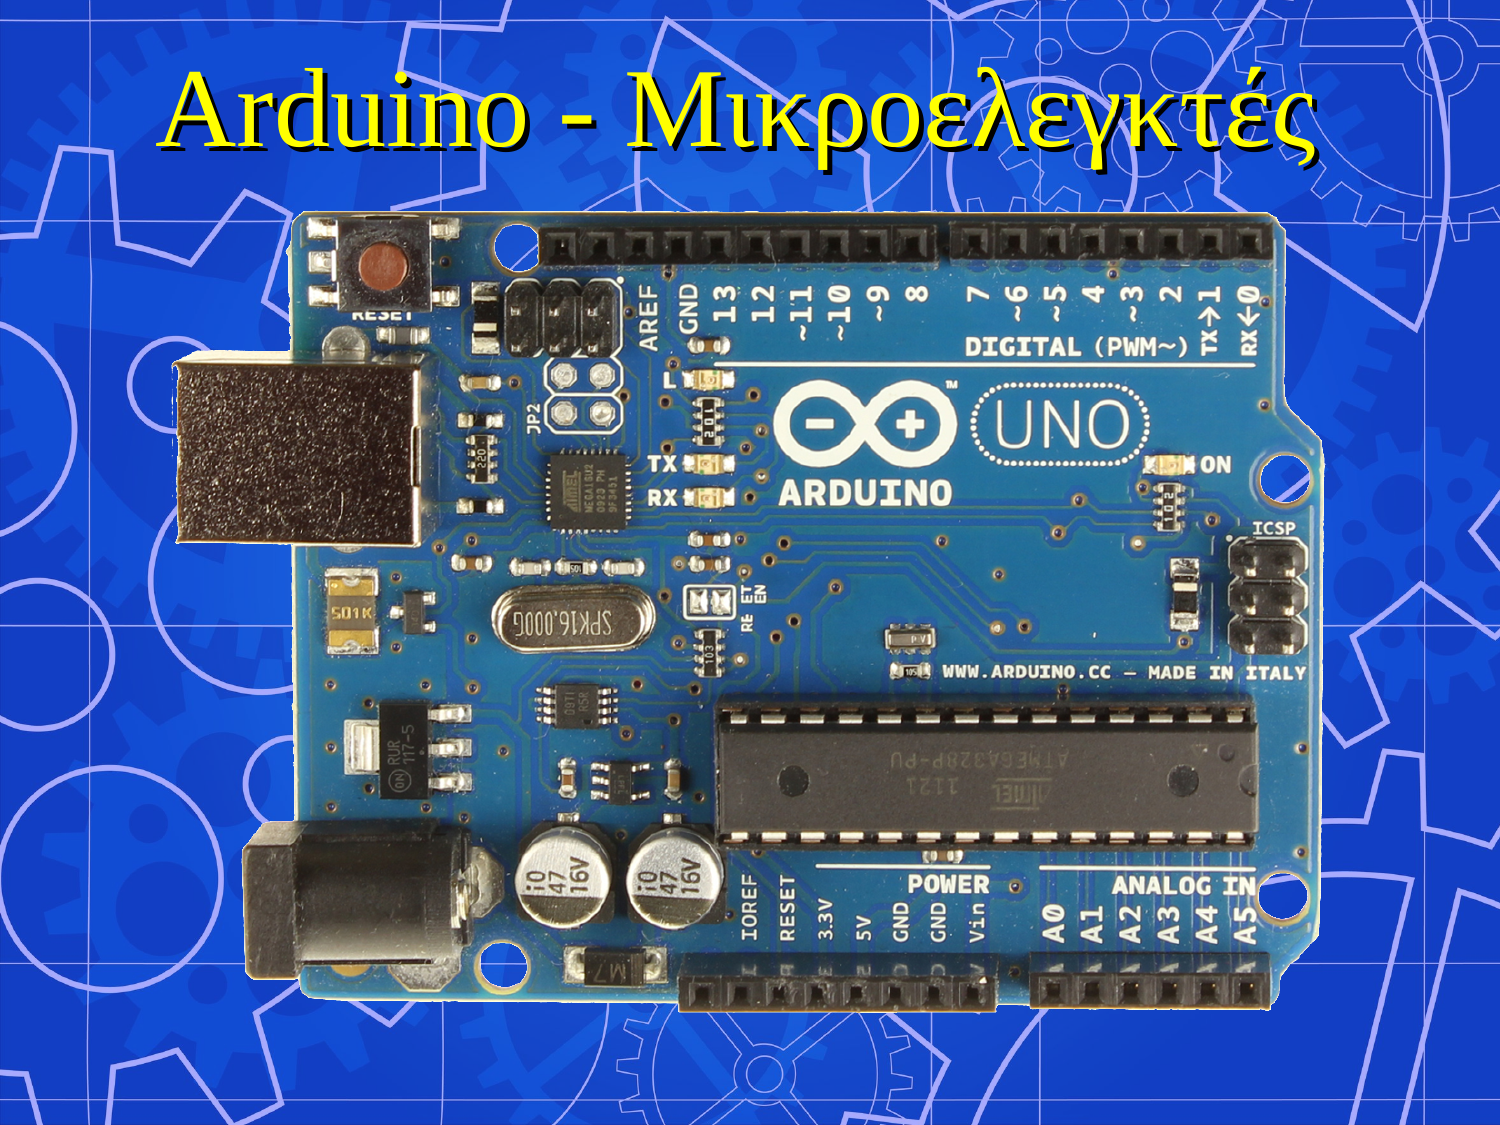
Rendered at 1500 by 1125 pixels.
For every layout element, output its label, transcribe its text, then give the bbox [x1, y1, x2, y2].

picture [162, 207, 1329, 1013]
text_box Arduino - Μικροελεγκτές [106, 26, 1366, 178]
